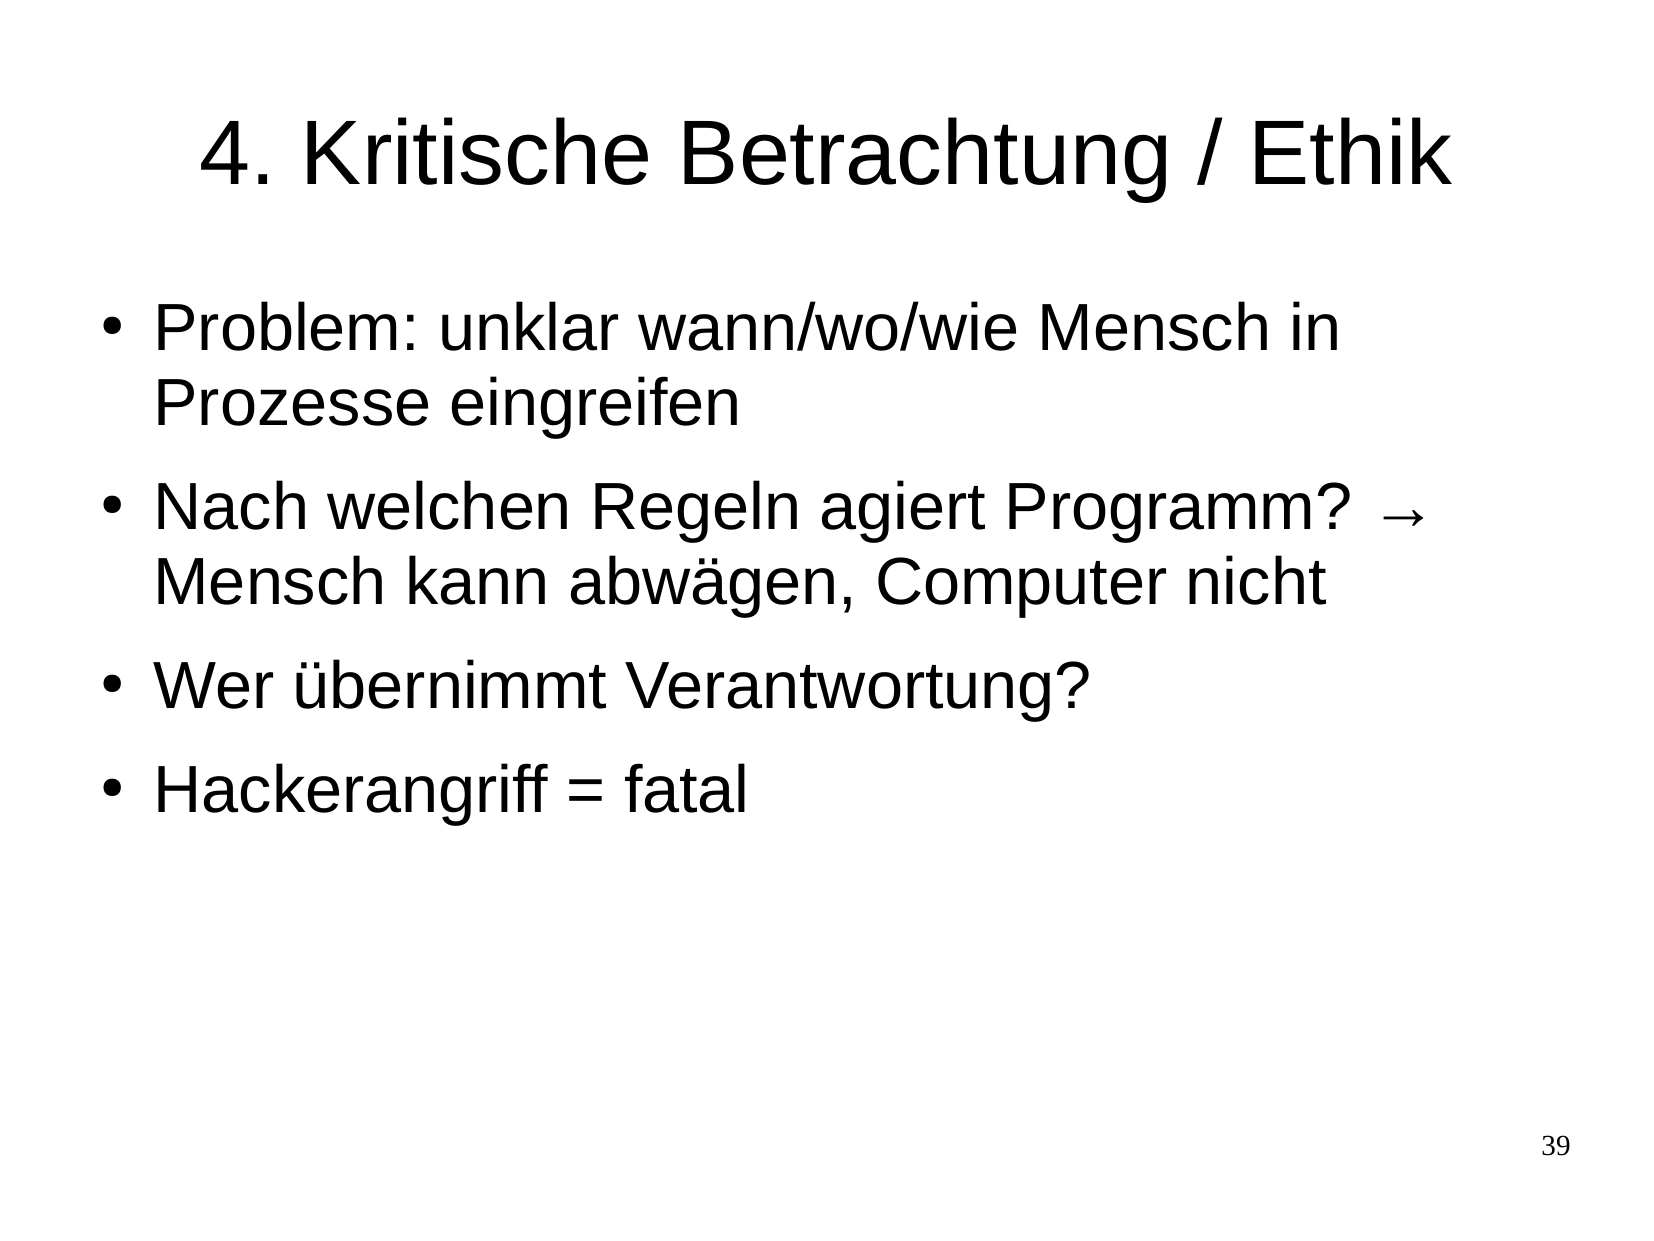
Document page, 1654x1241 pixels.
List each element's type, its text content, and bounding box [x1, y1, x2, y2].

title 4. Kritische Betrachtung / Ethik [82, 49, 1571, 257]
list Problem: unklar wann/wo/wie Mensch in Prozesse eingreifen Nach welchen Regeln agiert Programm? → Mensch kann abwägen, Computer nicht Wer übernimmt Verantwortung? Hackerangriff = fatal [82, 290, 1571, 1109]
